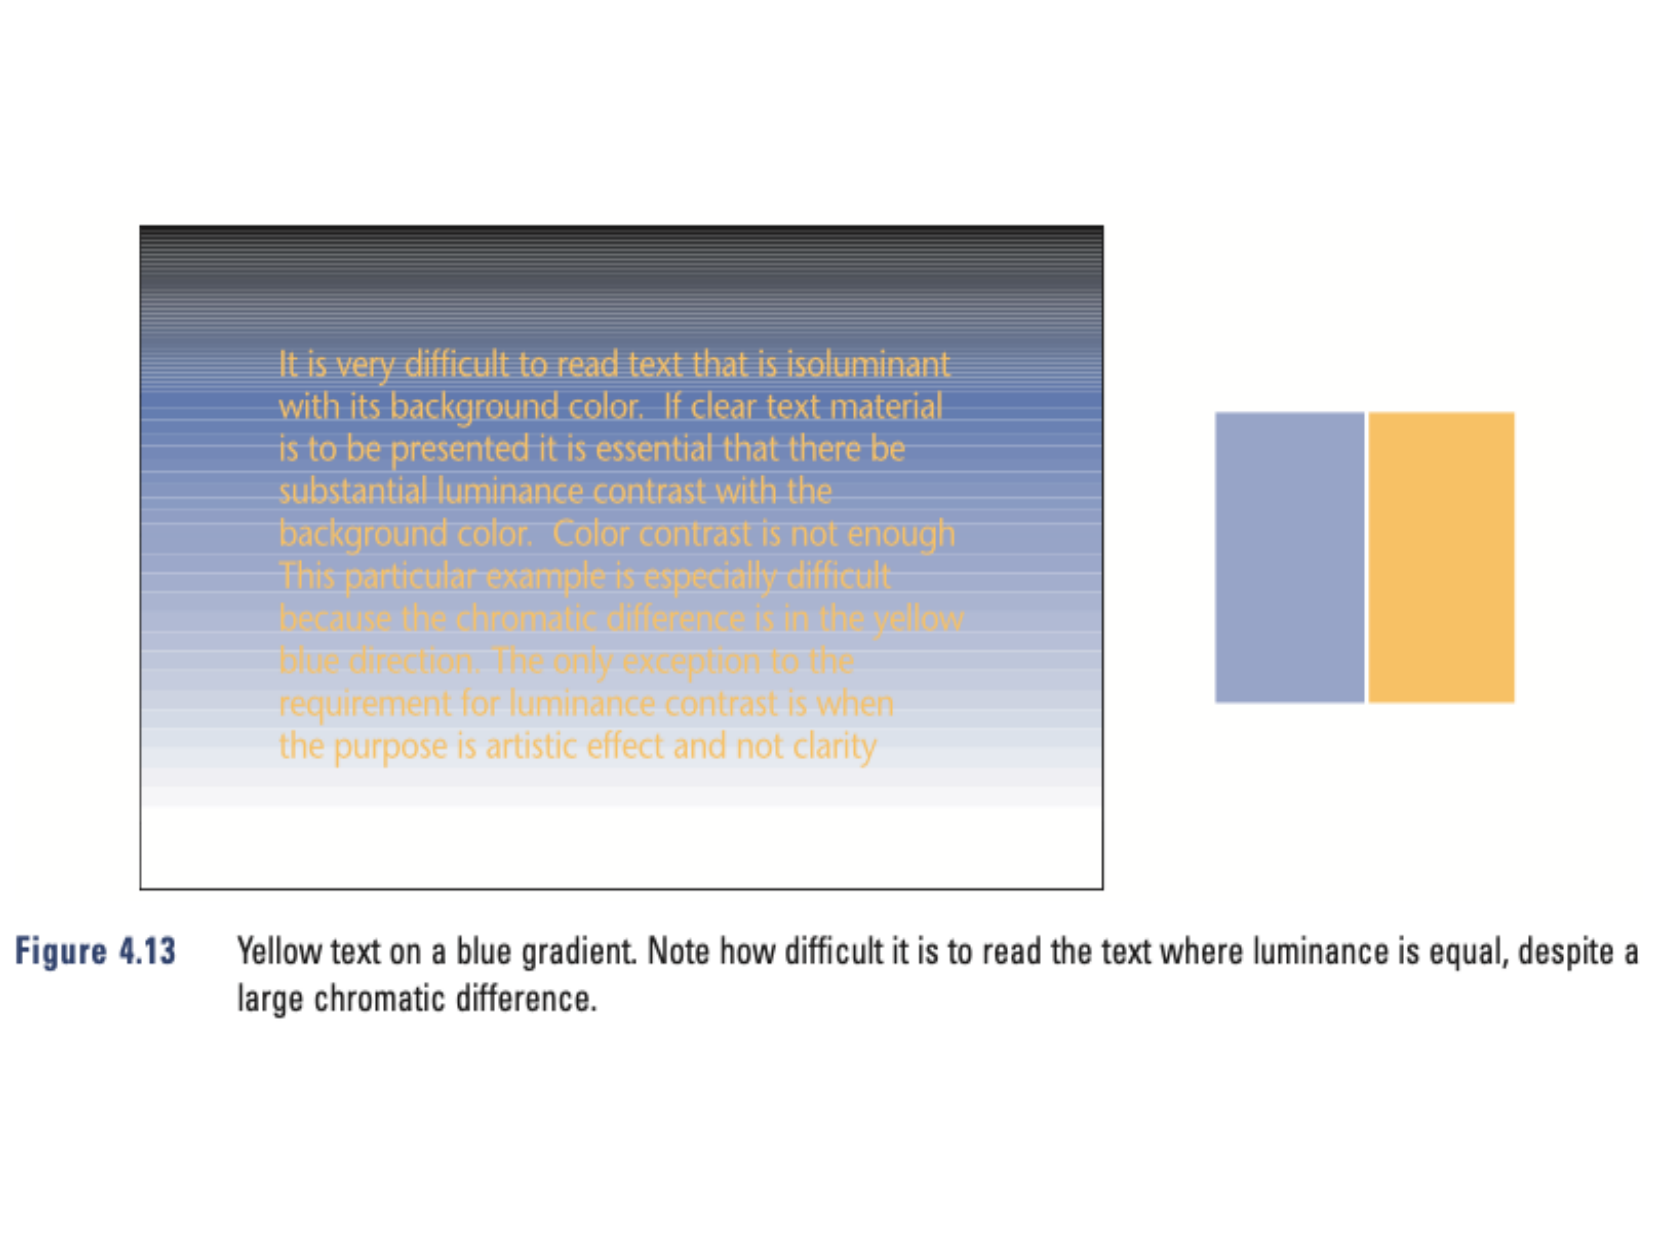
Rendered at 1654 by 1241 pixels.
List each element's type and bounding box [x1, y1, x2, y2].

picture [0, 89, 1654, 1081]
